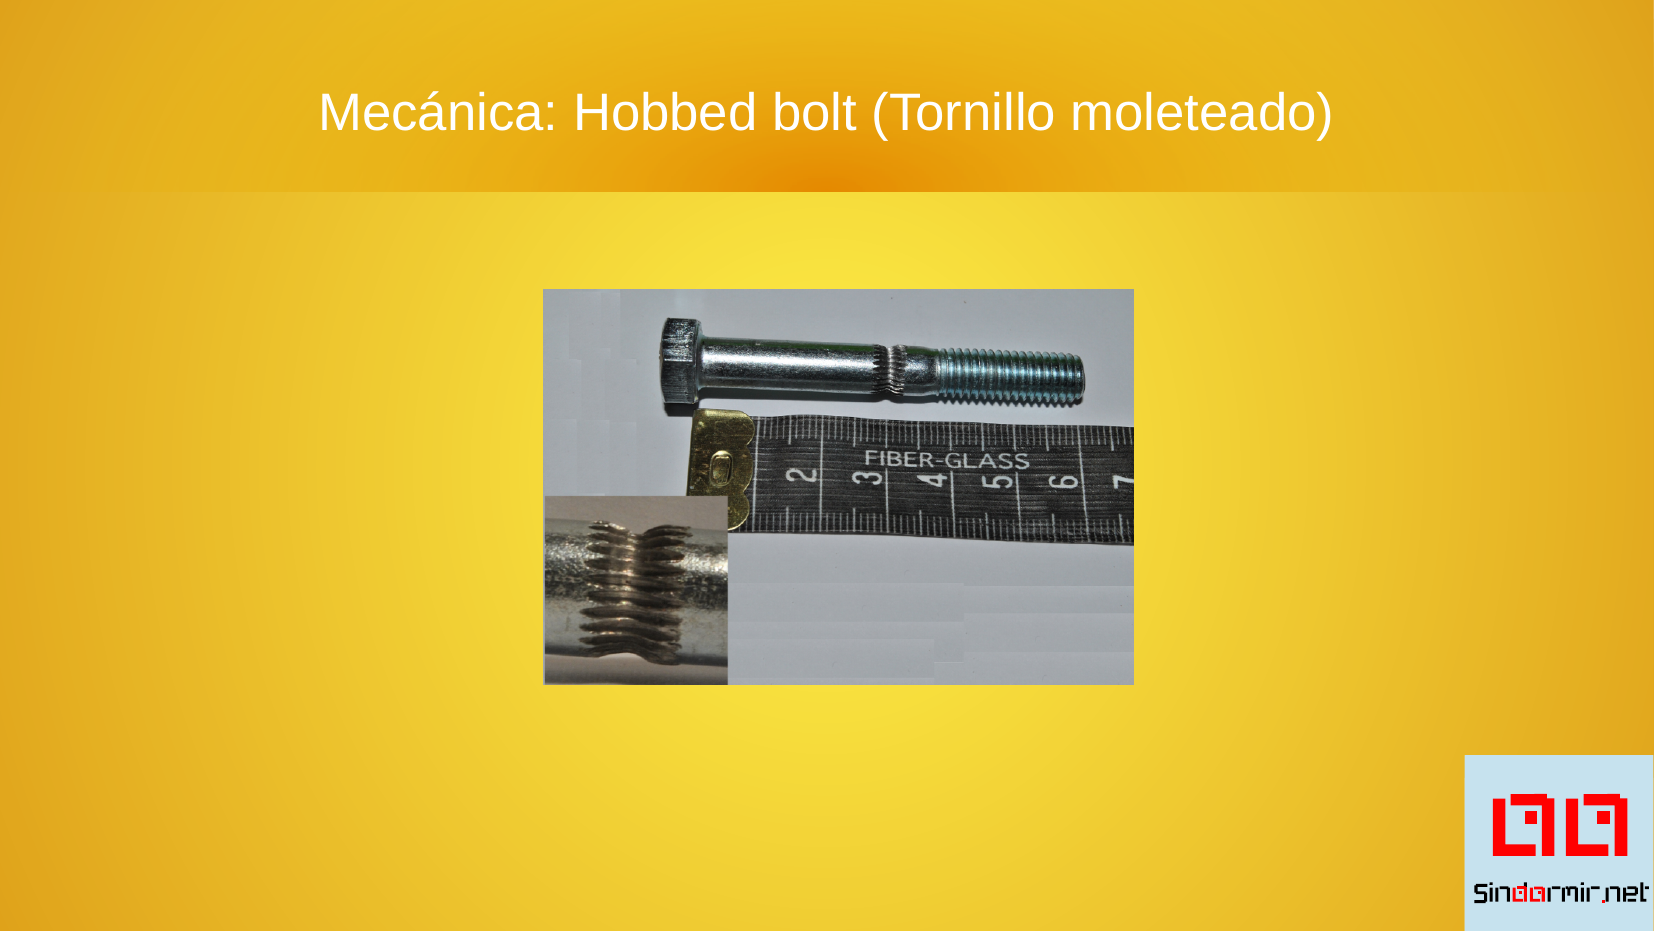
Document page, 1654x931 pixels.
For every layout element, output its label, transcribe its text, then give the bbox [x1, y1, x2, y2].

title Mecánica: Hobbed bolt (Tornillo moleteado) [82, 35, 1571, 189]
picture [1464, 755, 1654, 931]
picture [543, 289, 1134, 686]
